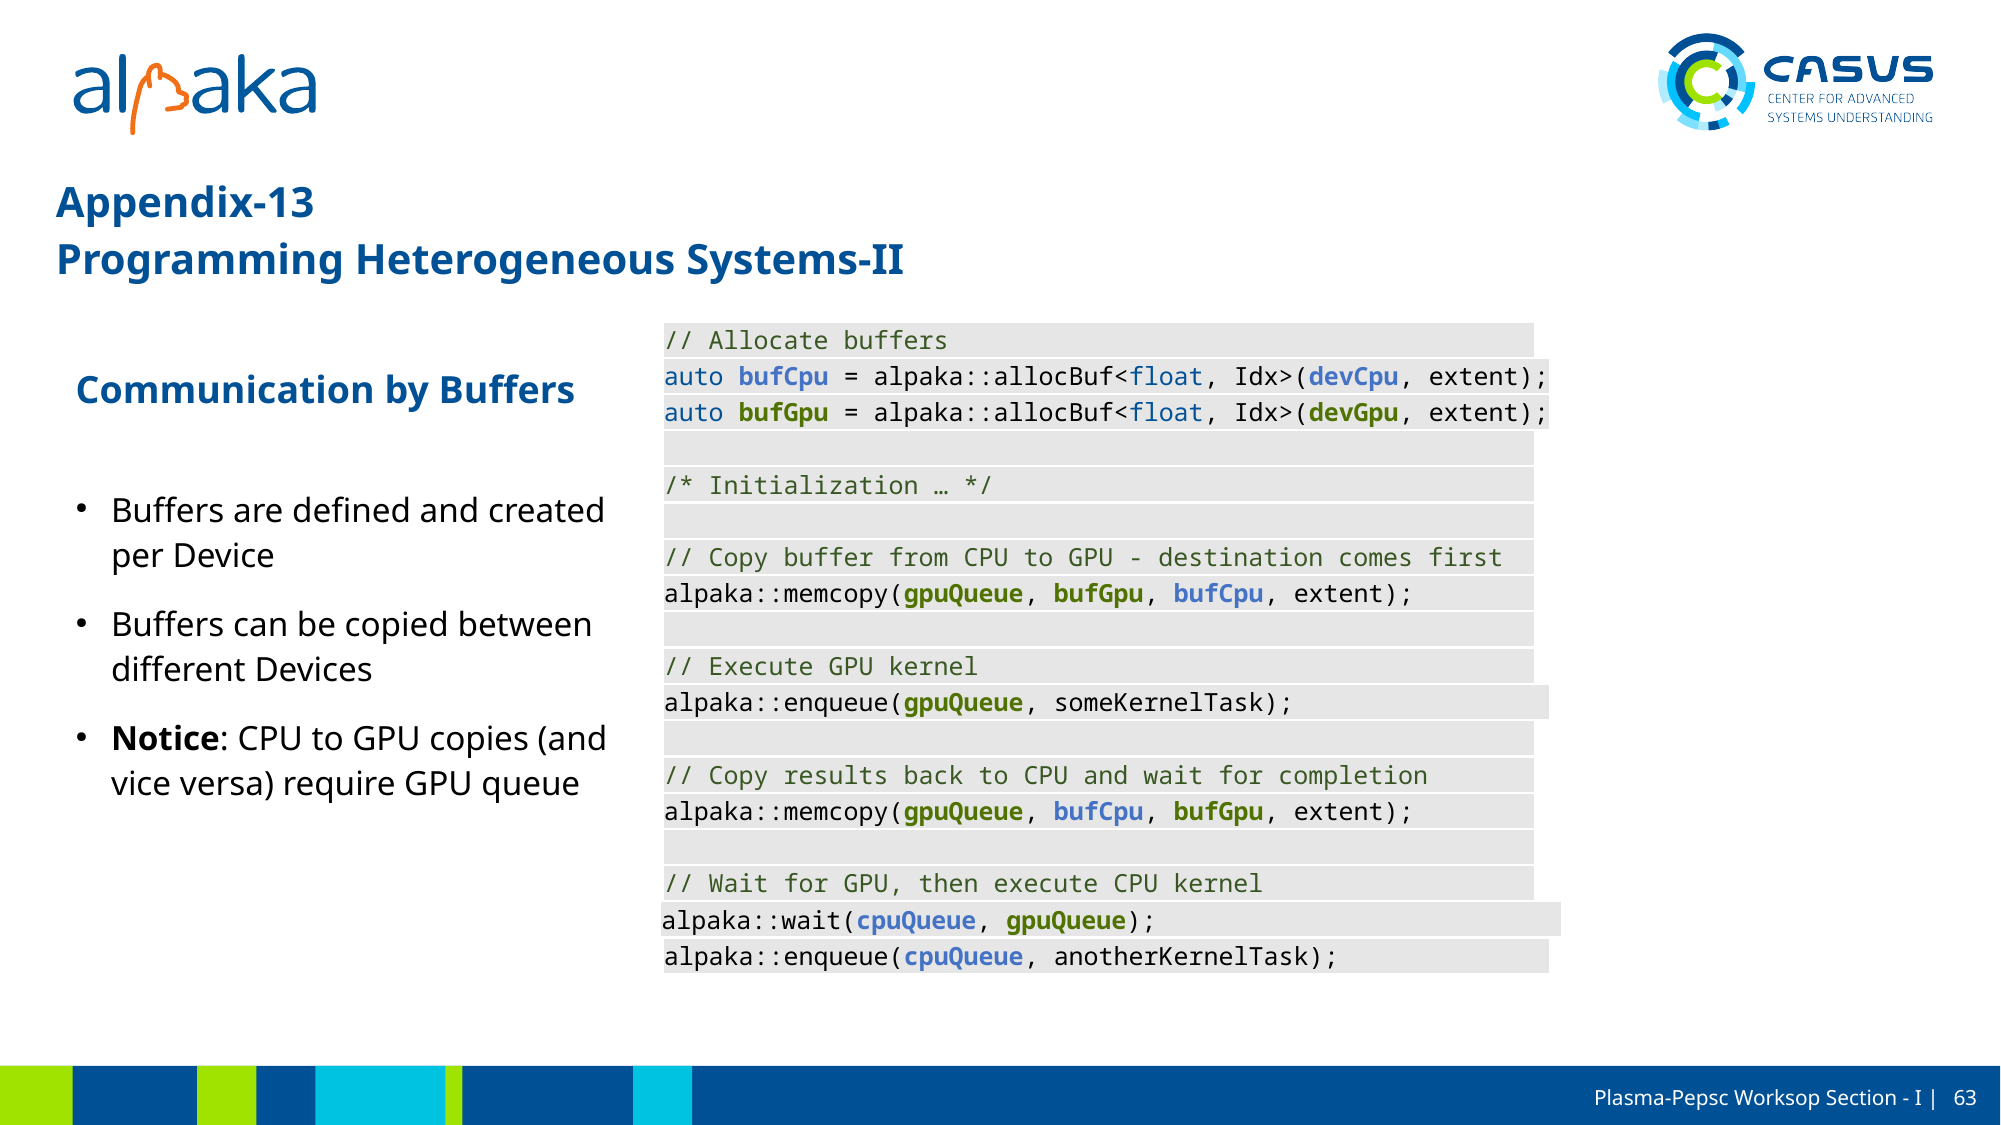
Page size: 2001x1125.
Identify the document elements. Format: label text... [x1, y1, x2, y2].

picture [72, 53, 317, 136]
title Appendix-13 Programming Heterogeneous Systems-II [55, 172, 1603, 287]
picture [1658, 33, 1933, 131]
list // Allocate buffers auto bufCpu = alpaka::allocBuf<float, Idx>(devCpu, extent); auto bufGpu = alpaka::allocBuf<float, Idx>(devGpu, extent); /* Initialization … */ // Copy buffer from CPU to GPU - destination comes first alpaka::memcopy(gpuQueue, bufGpu, bufCpu, extent); // Execute GPU kernel alpaka::enqueue(gpuQueue, someKernelTask); // Copy results back to CPU and wait for completion alpaka::memcopy(gpuQueue, bufCpu, bufGpu, extent); // Wait for GPU, then execute CPU kernel alpaka::wait(cpuQueue, gpuQueue); alpaka::enqueue(cpuQueue, anotherKernelTask); [661, 316, 1621, 979]
list Communication by Buffers Buffers are defined and created per Device Buffers can be copied between different Devices Notice: CPU to GPU copies (and vice versa) require GPU queue [72, 363, 626, 1026]
